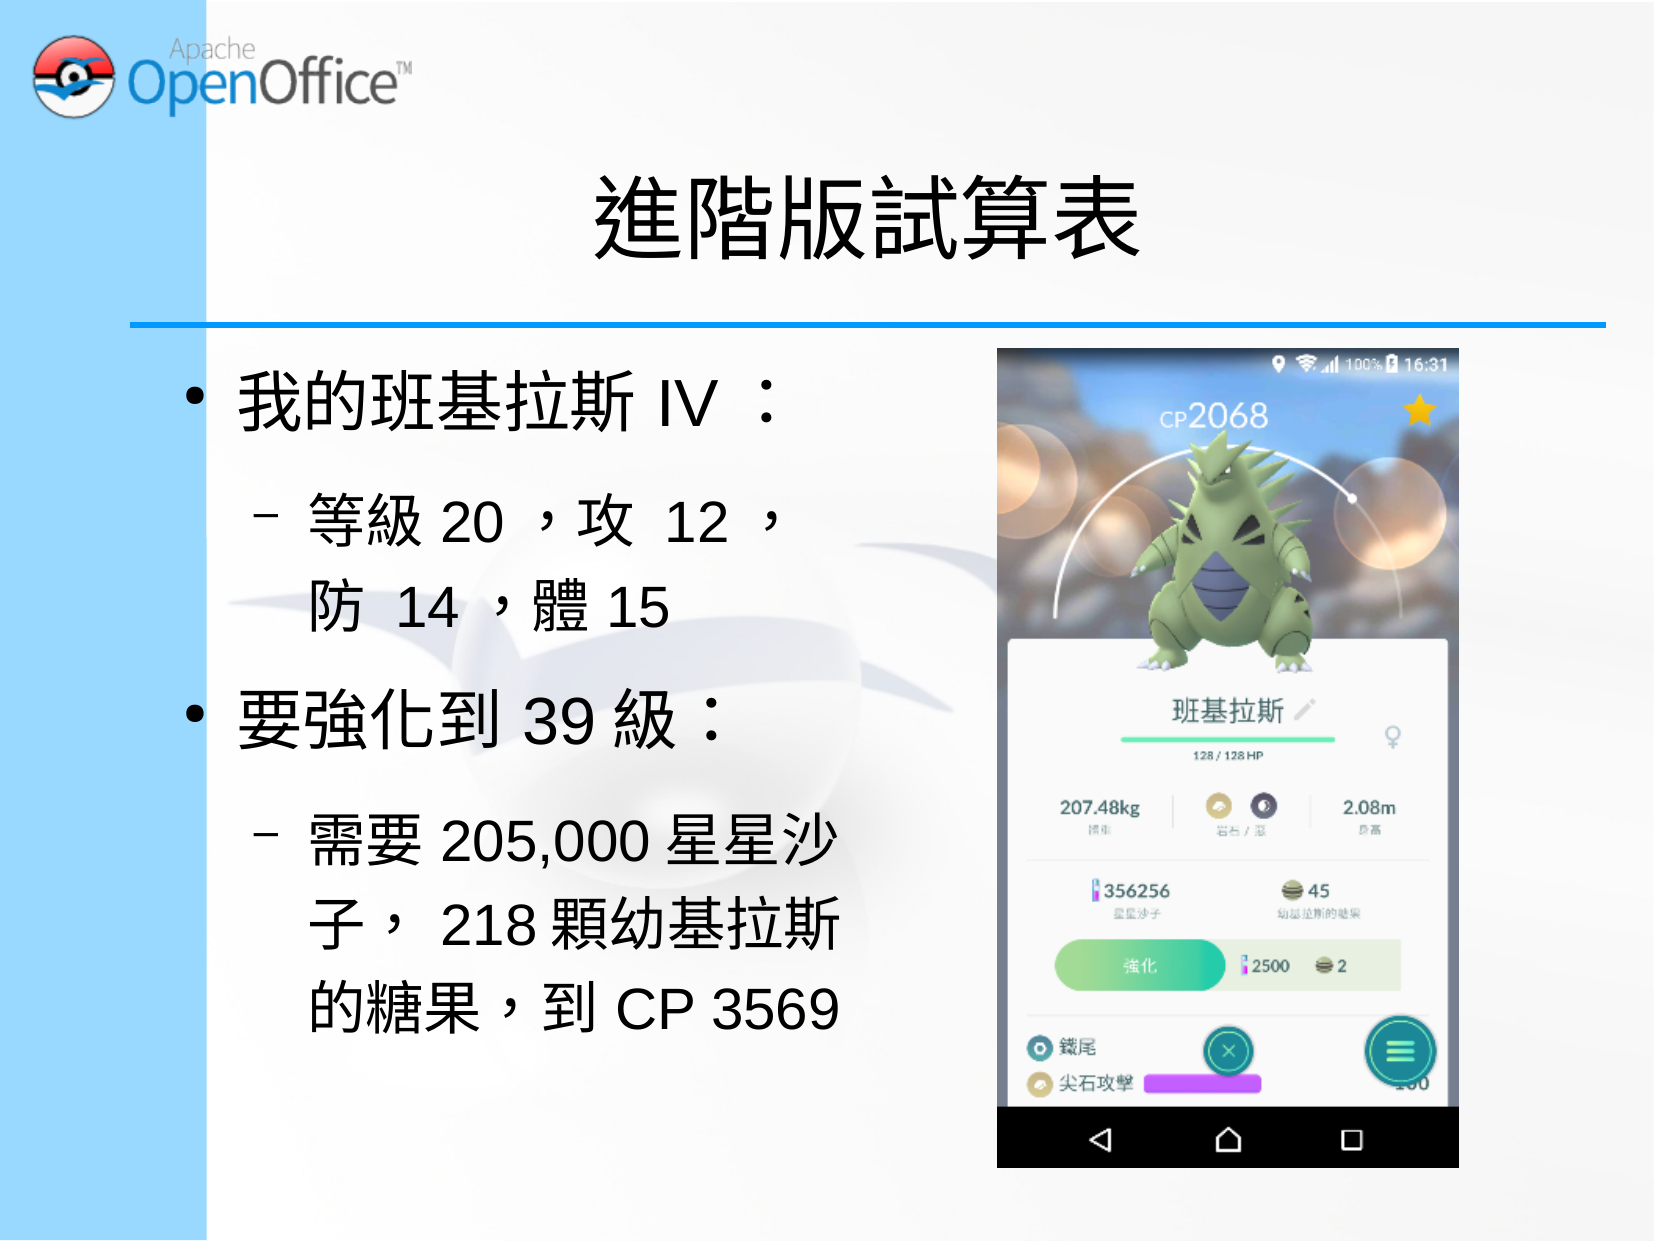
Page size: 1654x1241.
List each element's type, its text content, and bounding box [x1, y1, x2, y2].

picture [31, 2, 1654, 1241]
list 我的班基拉斯IV： 等級20，攻 12，防 14，體15 要強化到39級： 需要205,000星星沙子，218顆幼基拉斯的糖果，到CP 3569 [165, 349, 852, 1168]
title 進階版試算表 [165, 108, 1571, 316]
